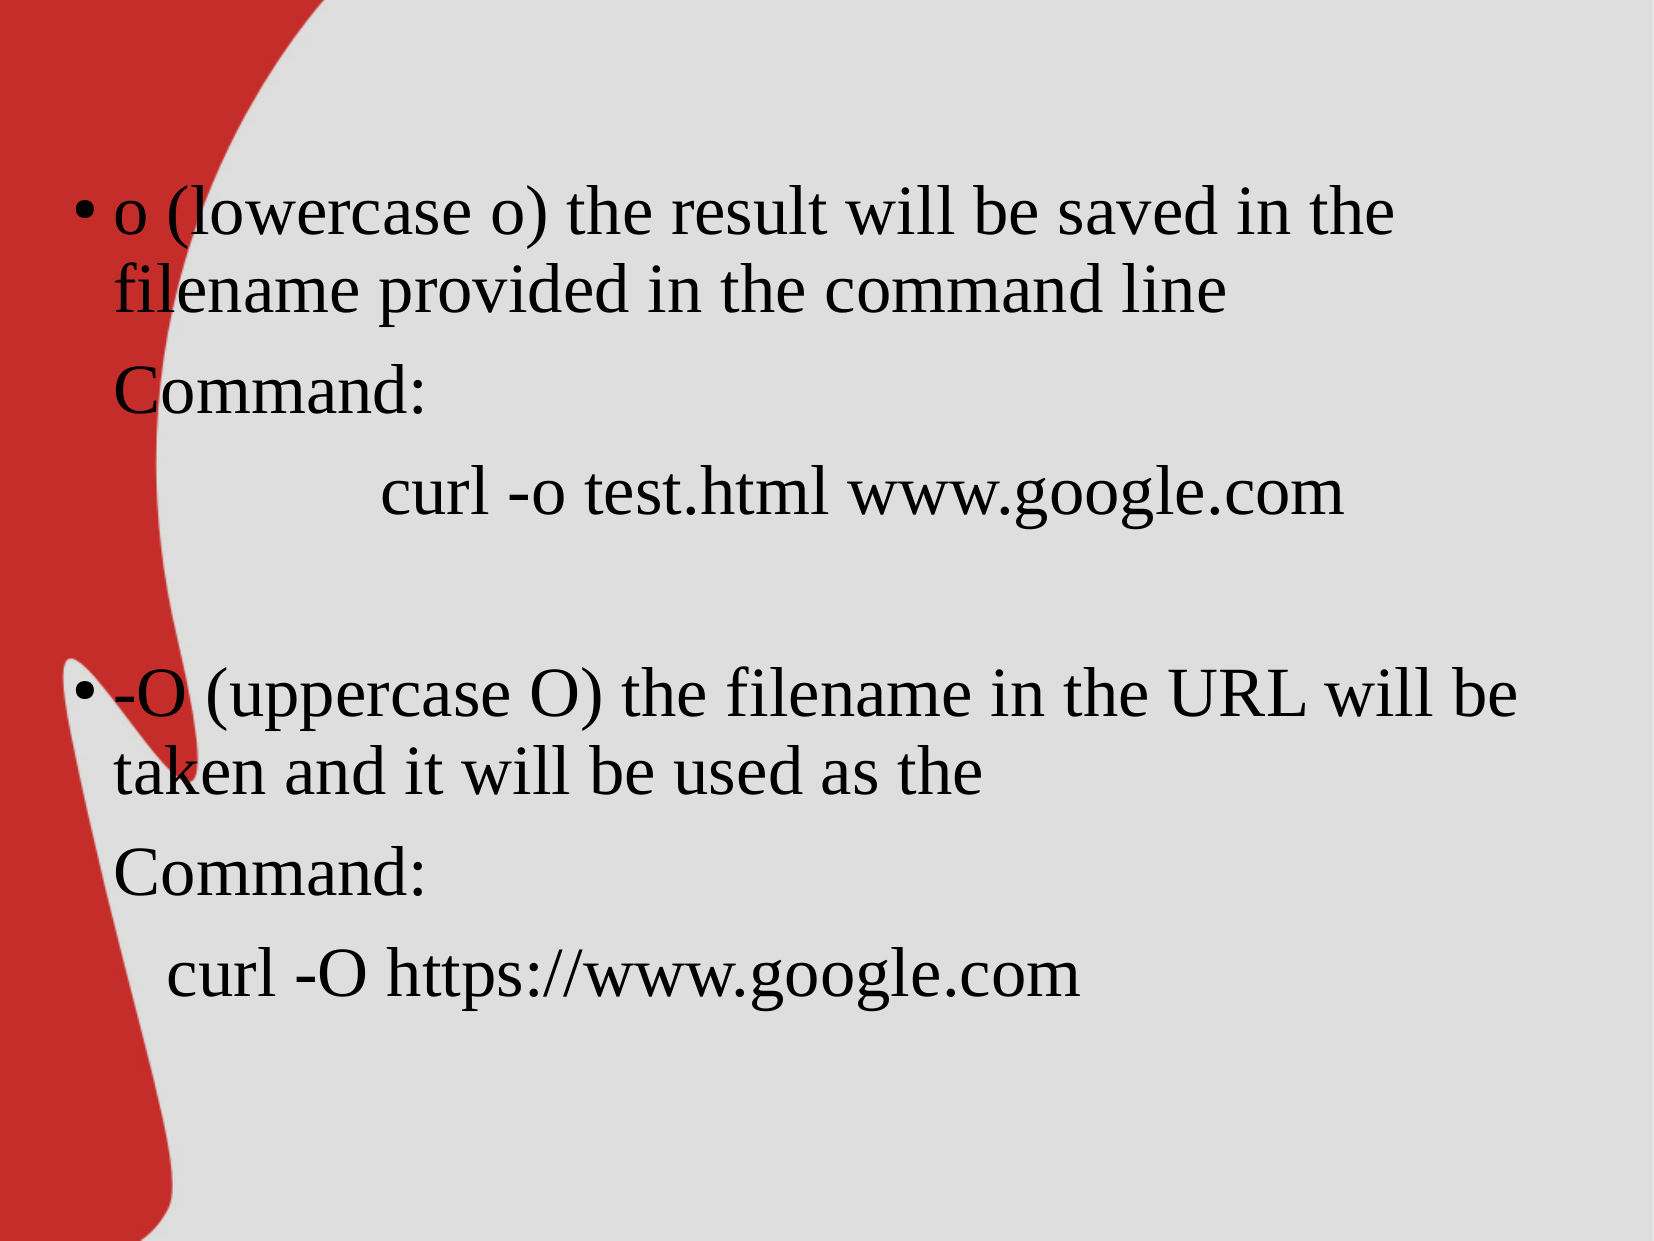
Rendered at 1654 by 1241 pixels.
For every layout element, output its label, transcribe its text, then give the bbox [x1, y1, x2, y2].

list o (lowercase o) the result will be saved in the filename provided in the command line Command: curl -o test.html www.google.com -O (uppercase O) the filename in the URL will be taken and it will be used as the Command: curl -O https://www.google.com [59, 70, 1630, 1016]
picture [0, 0, 1654, 1241]
